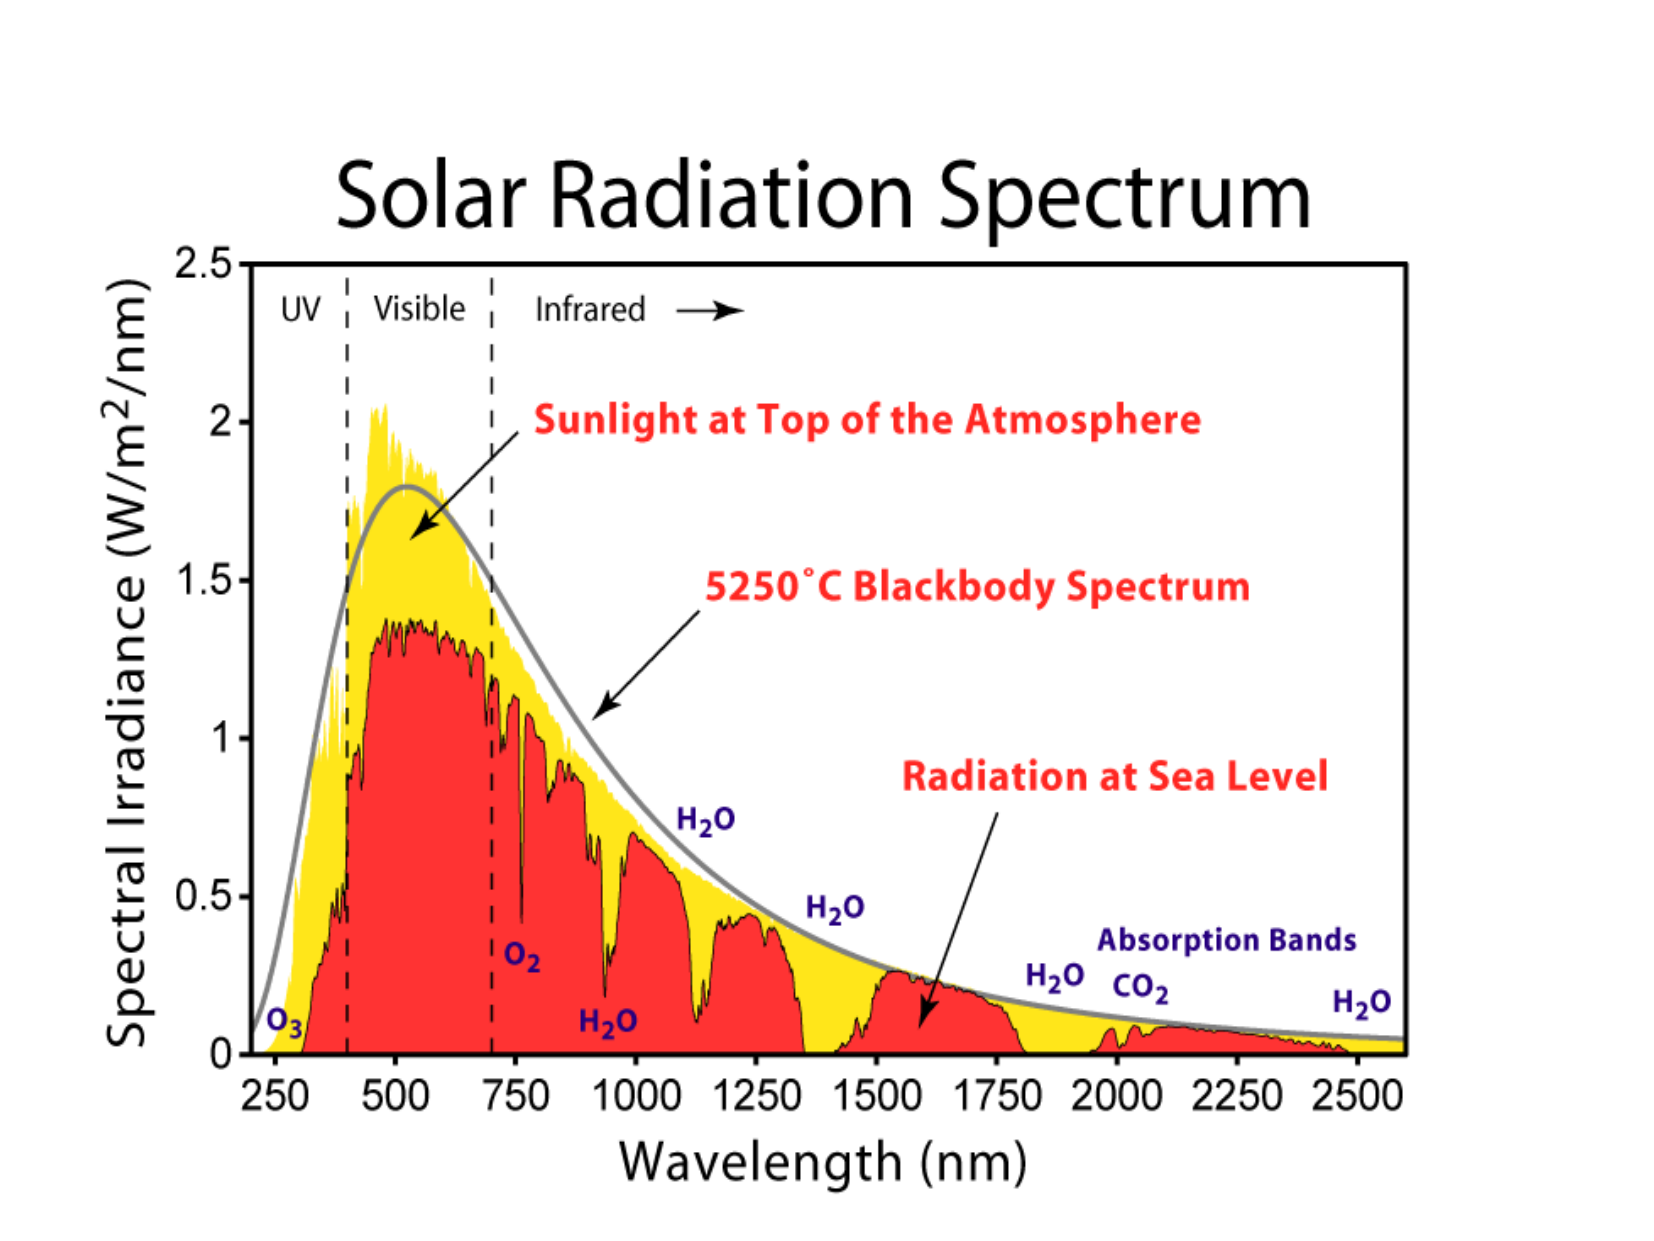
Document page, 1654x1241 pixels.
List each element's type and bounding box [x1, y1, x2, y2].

picture [82, 134, 1435, 1205]
